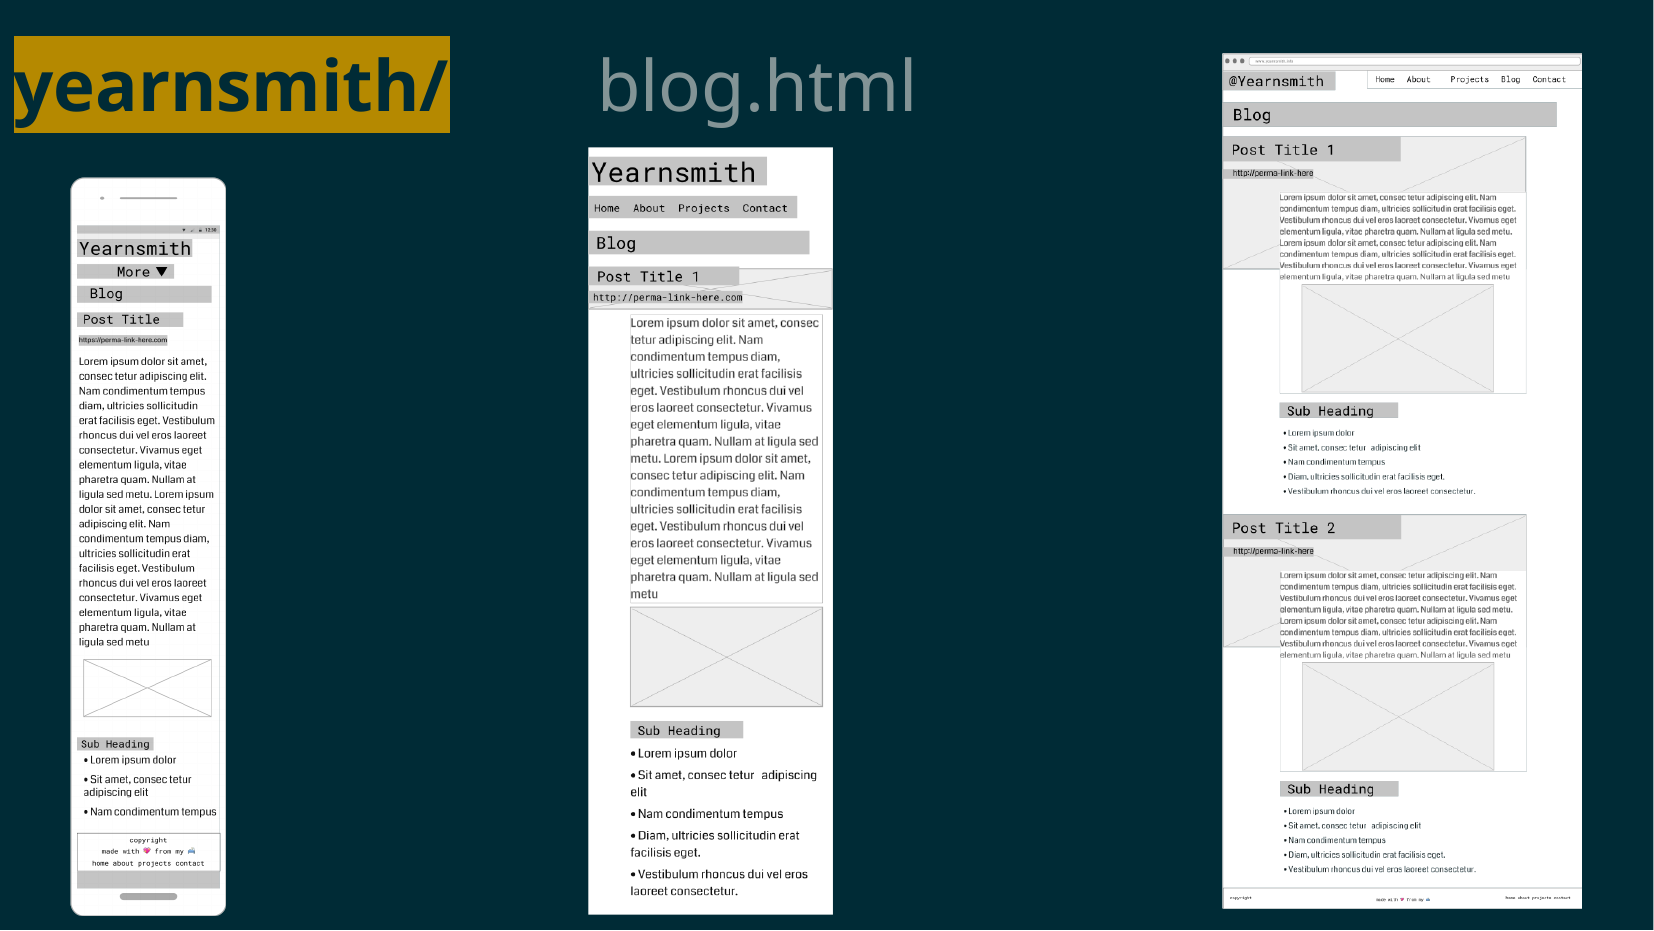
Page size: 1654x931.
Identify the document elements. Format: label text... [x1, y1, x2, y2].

picture [71, 178, 225, 915]
title Yearnsmith/ [13, 40, 553, 128]
picture [1223, 54, 1581, 908]
picture [589, 148, 832, 914]
title blog.html [597, 0, 1363, 172]
